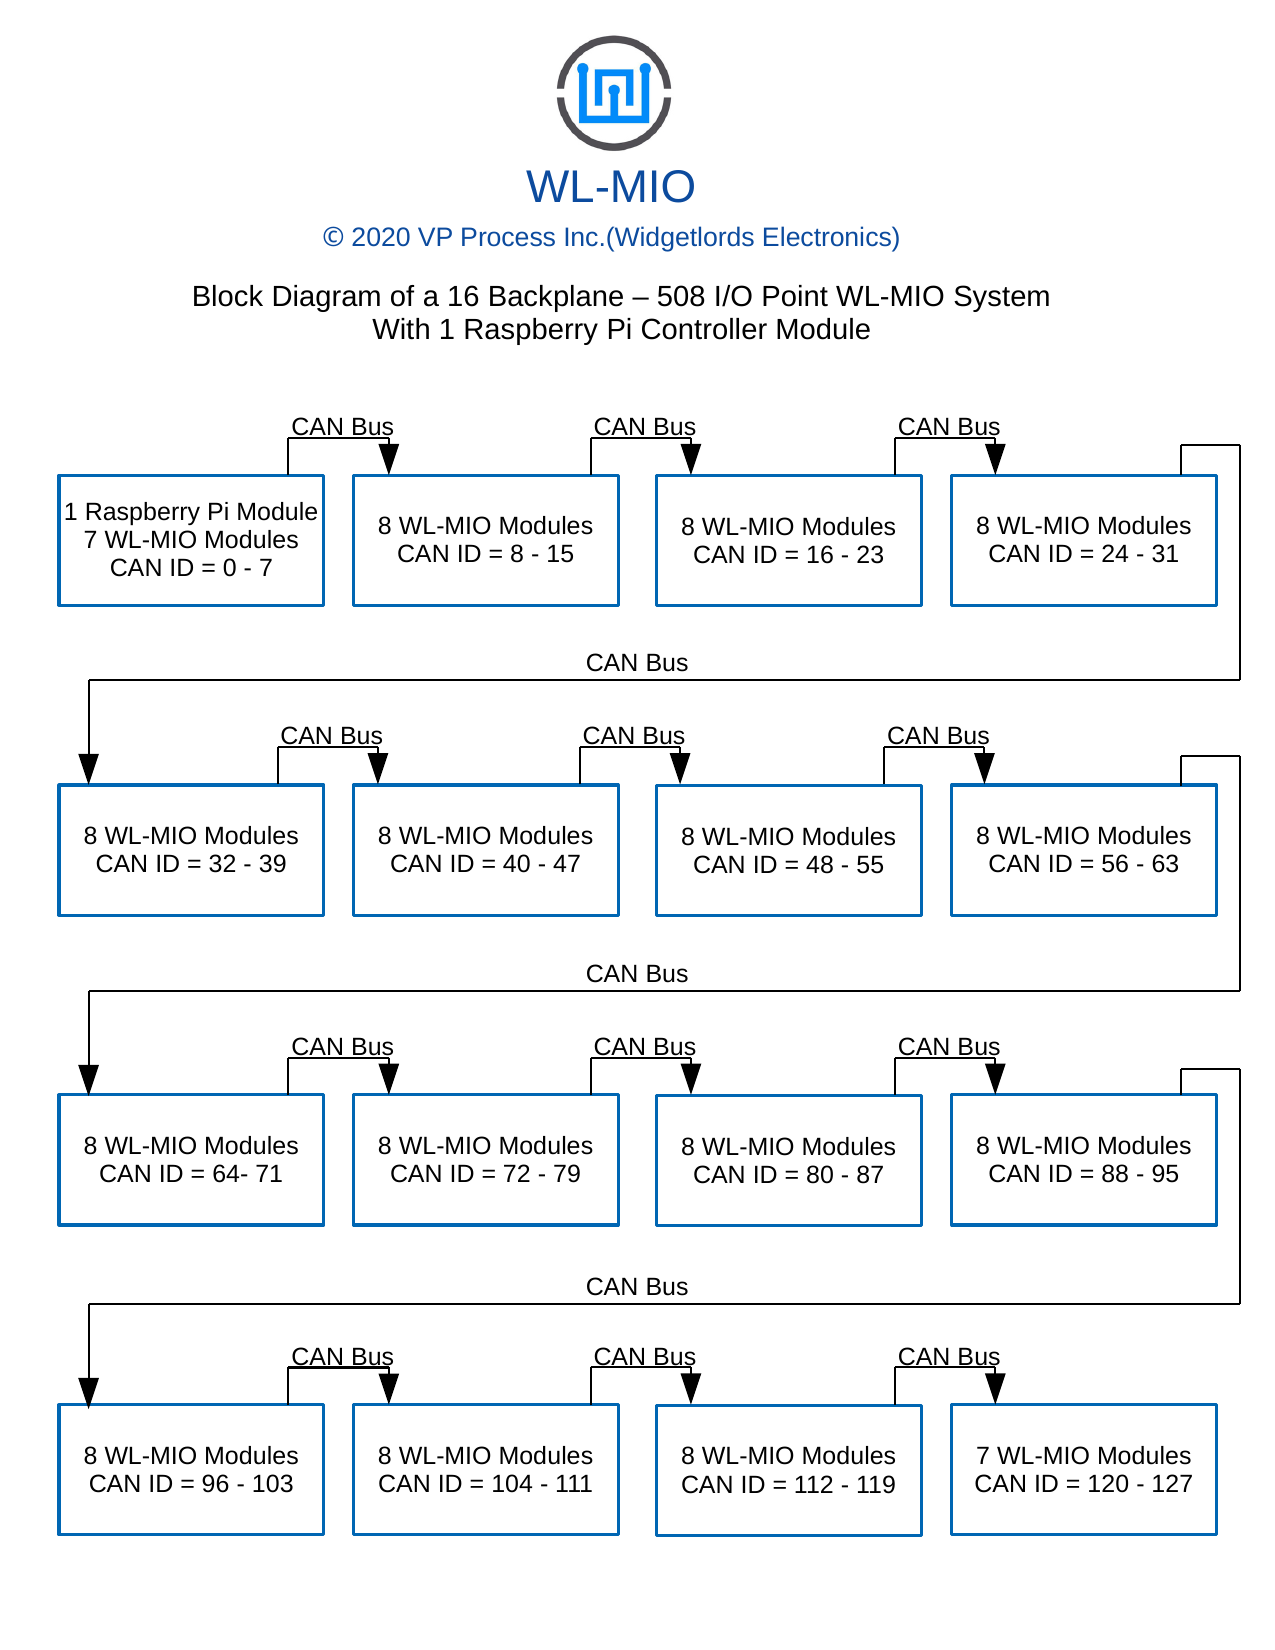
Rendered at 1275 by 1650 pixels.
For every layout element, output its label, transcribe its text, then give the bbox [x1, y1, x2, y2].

text_box 7 WL-MIO Modules CAN ID = 120 - 127 [951, 1404, 1217, 1535]
text_box CAN Bus [276, 1025, 410, 1071]
text_box 8 WL-MIO Modules CAN ID = 24 - 31 [951, 475, 1217, 606]
text_box CAN Bus [276, 1334, 410, 1380]
text_box 8 WL-MIO Modules CAN ID = 48 - 55 [656, 785, 922, 916]
text_box 8 WL-MIO Modules CAN ID = 104 - 111 [353, 1404, 619, 1535]
text_box 8 WL-MIO Modules CAN ID = 40 - 47 [353, 784, 619, 916]
text_box CAN Bus [578, 405, 712, 451]
text_box 8 WL-MIO Modules CAN ID = 112 - 119 [656, 1405, 922, 1536]
text_box WL-MIO © 2020 VP Process Inc.(Widgetlords Electronics) [283, 153, 939, 272]
text_box CAN Bus [883, 405, 1016, 451]
text_box CAN Bus [265, 714, 399, 760]
text_box 8 WL-MIO Modules CAN ID = 16 - 23 [656, 475, 922, 606]
picture [543, 23, 685, 153]
text_box CAN Bus [883, 1334, 1016, 1380]
text_box CAN Bus [872, 714, 1005, 760]
text_box 8 WL-MIO Modules CAN ID = 96 - 103 [59, 1404, 324, 1535]
text_box 8 WL-MIO Modules CAN ID = 72 - 79 [353, 1094, 619, 1225]
text_box 8 WL-MIO Modules CAN ID = 56 - 63 [951, 784, 1217, 916]
text_box CAN Bus [571, 952, 704, 998]
text_box CAN Bus [571, 641, 704, 686]
text_box 1 Raspberry Pi Module 7 WL-MIO Modules CAN ID = 0 - 7 [59, 475, 324, 606]
text_box 8 WL-MIO Modules CAN ID = 80 - 87 [656, 1095, 922, 1226]
text_box 8 WL-MIO Modules CAN ID = 8 - 15 [353, 475, 619, 606]
text_box Block Diagram of a 16 Backplane – 508 I/O Point WL-MIO System With 1 Raspberry Pi Controller Module [177, 272, 1164, 414]
text_box CAN Bus [276, 405, 410, 451]
text_box CAN Bus [578, 1334, 712, 1380]
text_box 8 WL-MIO Modules CAN ID = 88 - 95 [951, 1094, 1217, 1225]
text_box CAN Bus [571, 1265, 704, 1311]
text_box CAN Bus [883, 1025, 1016, 1070]
text_box CAN Bus [567, 714, 701, 760]
text_box CAN Bus [578, 1025, 712, 1070]
text_box 8 WL-MIO Modules CAN ID = 64- 71 [59, 1094, 324, 1225]
text_box 8 WL-MIO Modules CAN ID = 32 - 39 [59, 784, 324, 916]
